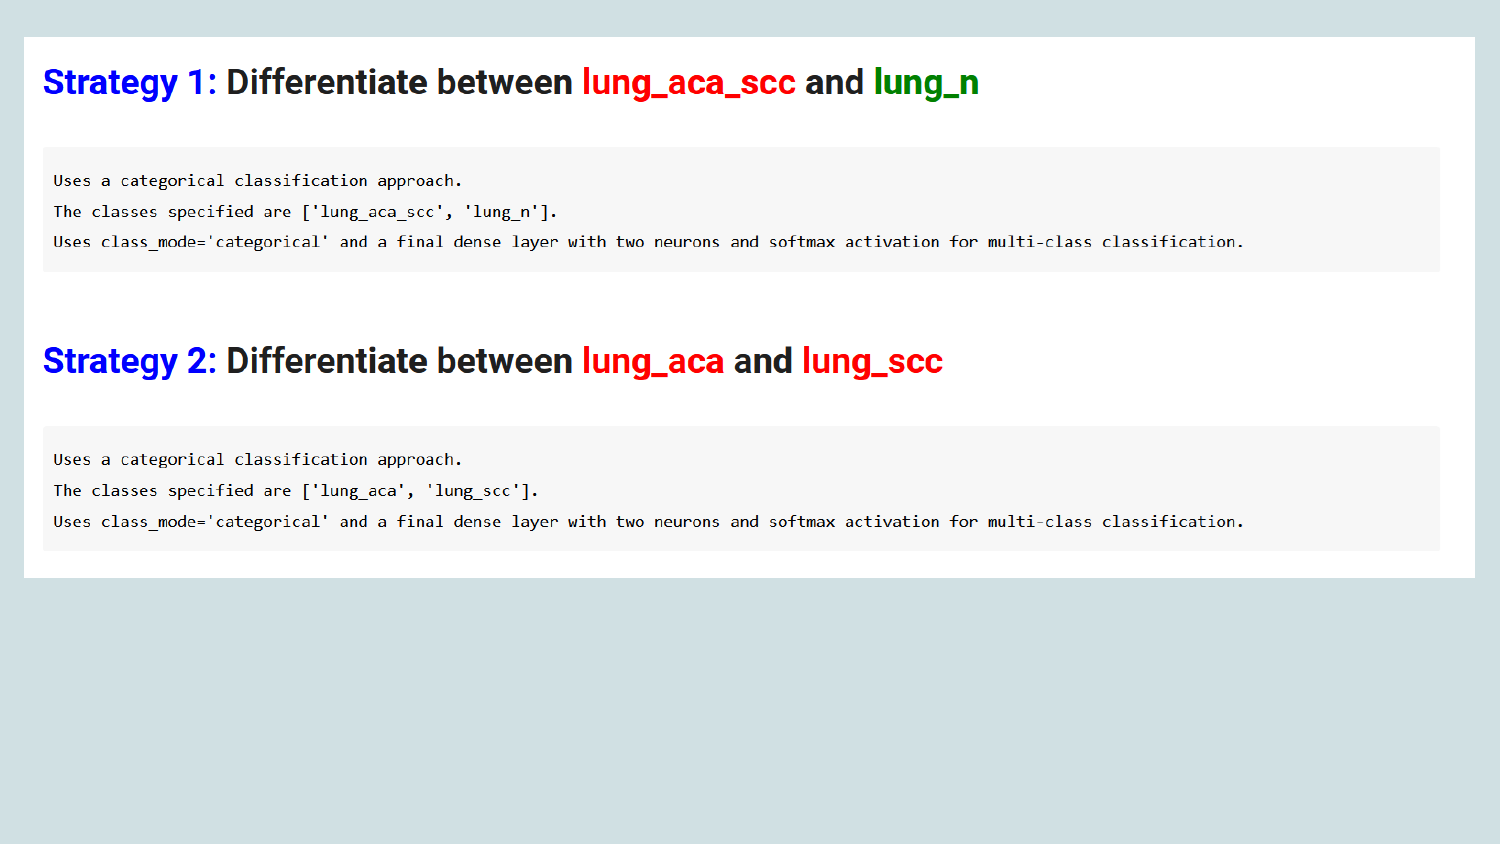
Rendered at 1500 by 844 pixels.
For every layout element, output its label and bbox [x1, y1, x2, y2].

picture [24, 37, 1475, 578]
